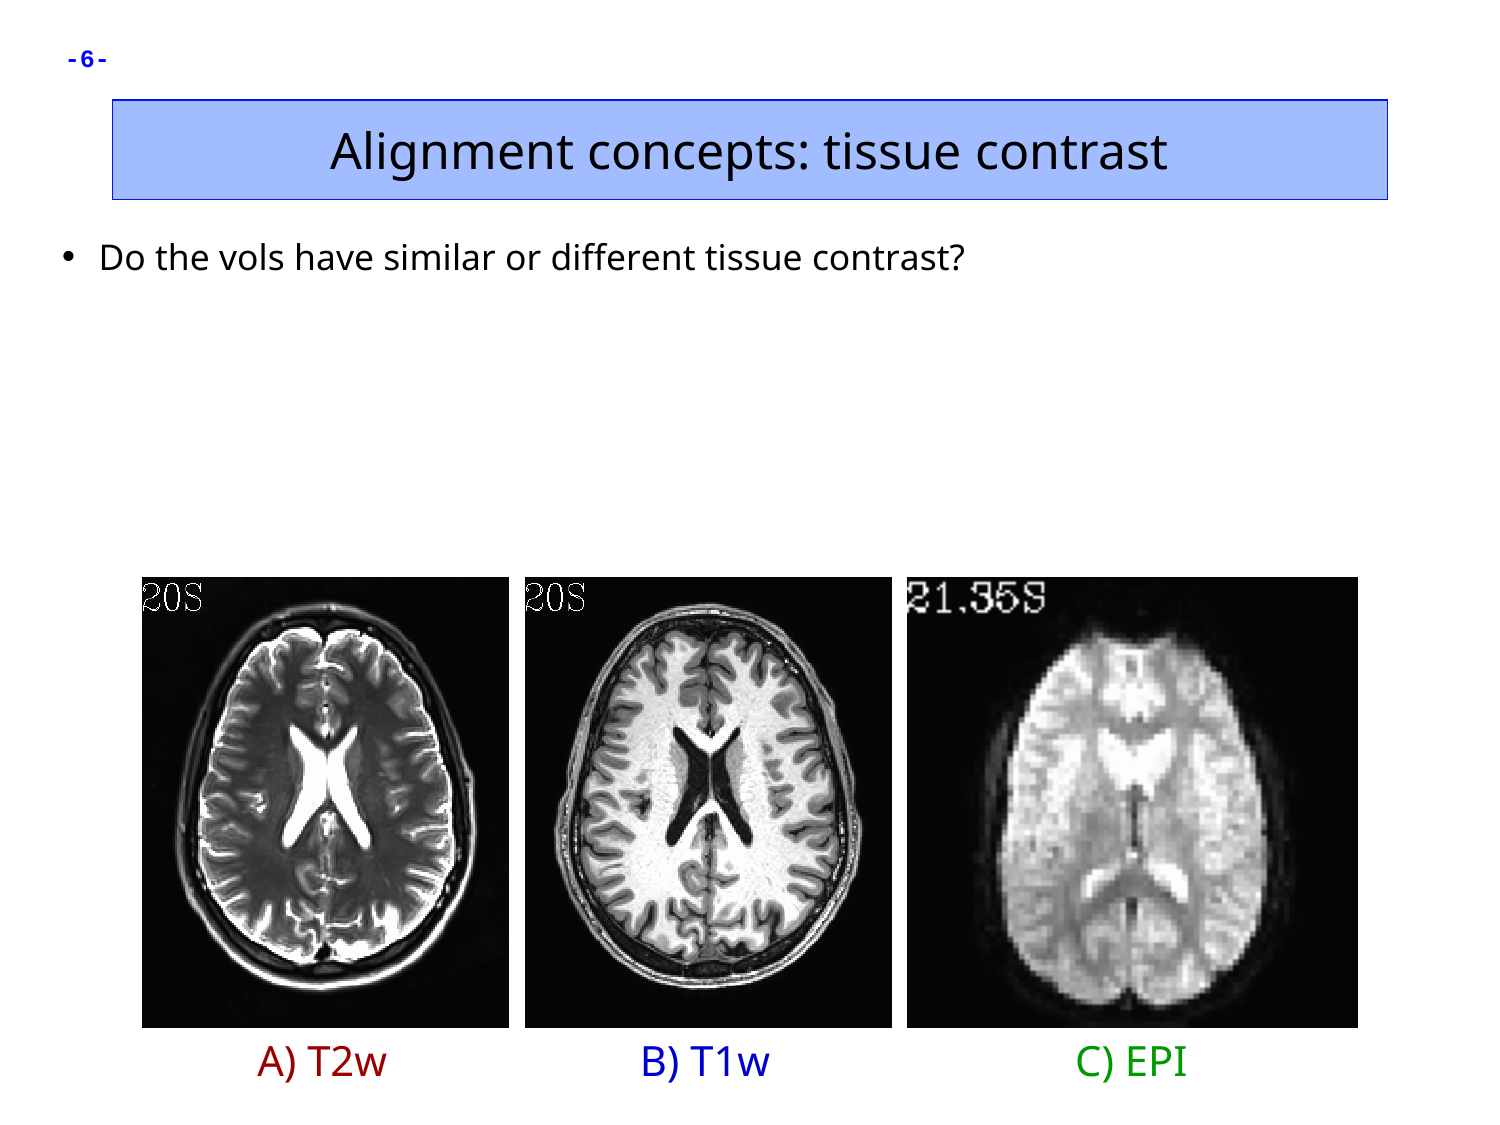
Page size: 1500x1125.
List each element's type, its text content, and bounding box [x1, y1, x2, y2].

picture [142, 577, 509, 1028]
text_box C) EPI [1057, 1024, 1207, 1096]
picture [525, 577, 892, 1028]
text_box Alignment concepts: tissue contrast [112, 99, 1388, 200]
text_box Do the vols have similar or different tissue contrast? [46, 226, 1441, 376]
text_box B) T1w [622, 1024, 795, 1096]
text_box A) T2w [239, 1024, 413, 1096]
picture [907, 577, 1358, 1028]
